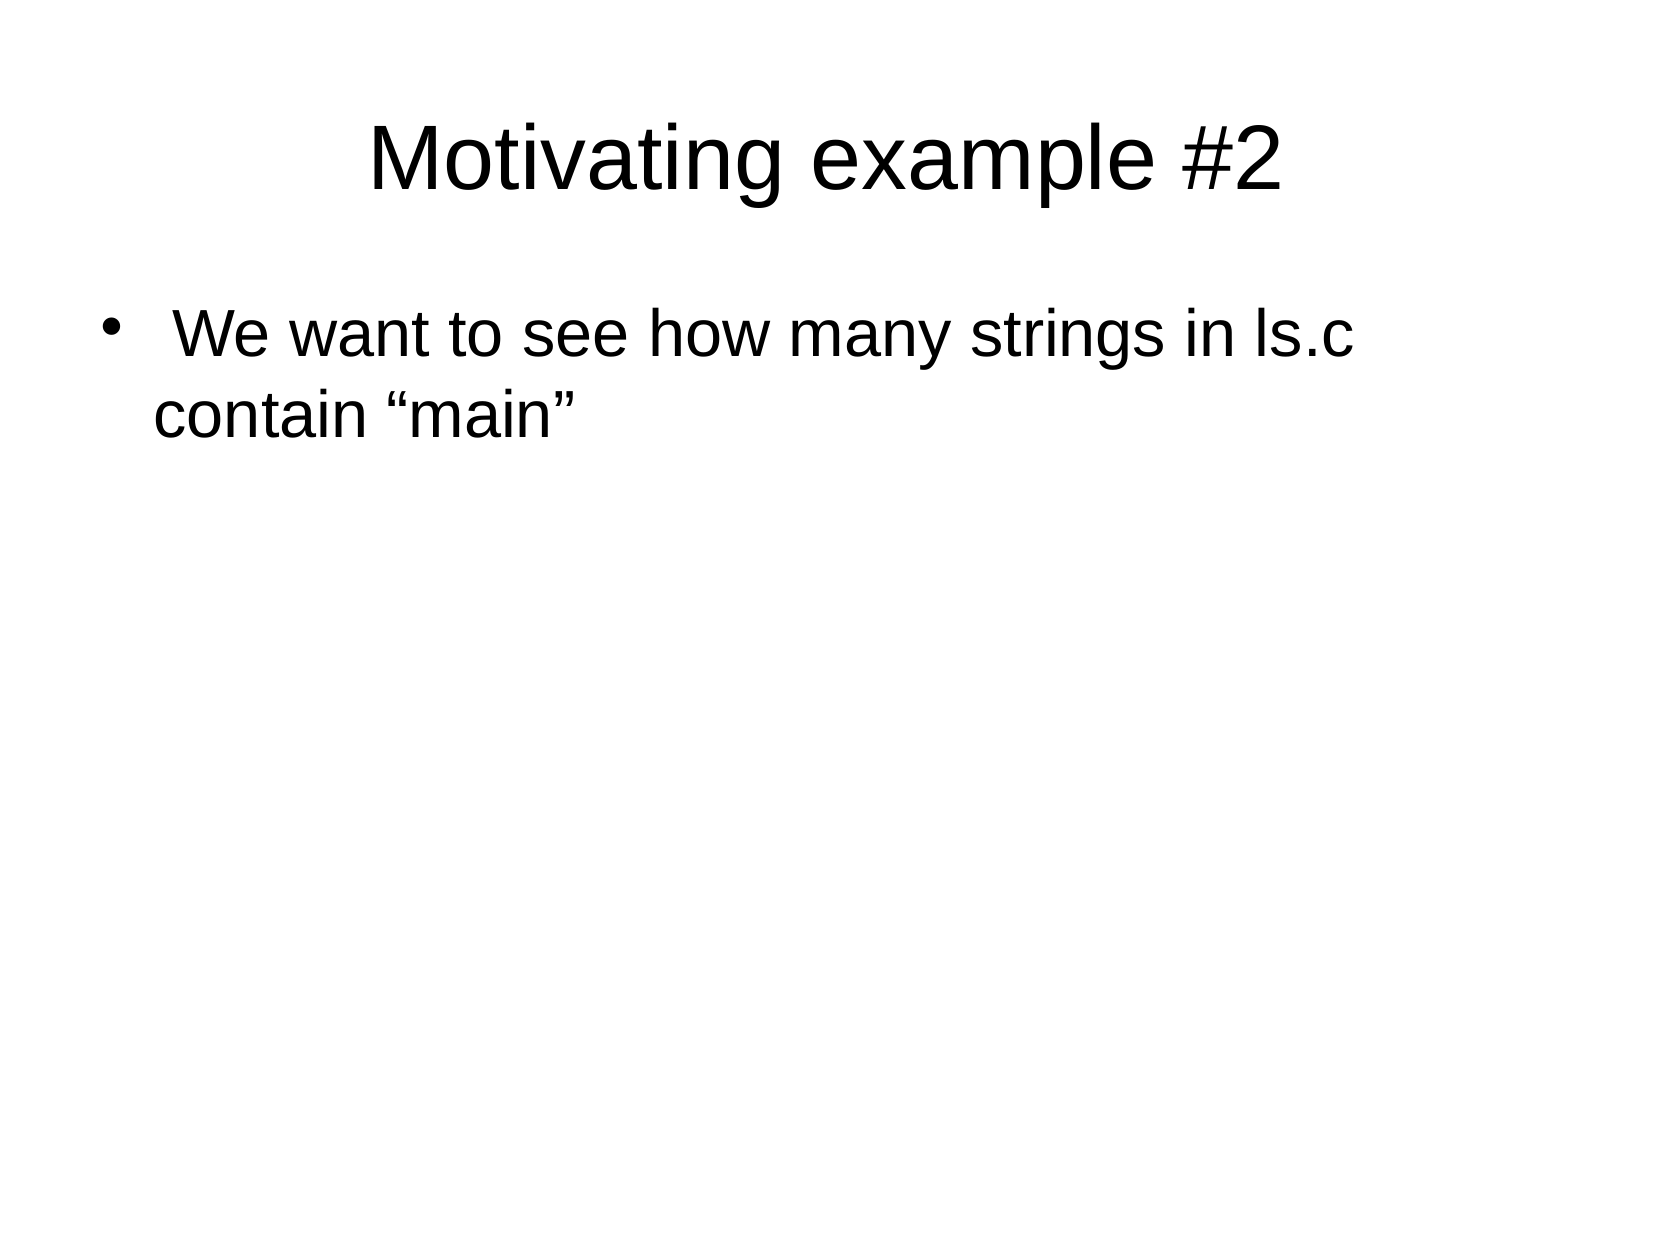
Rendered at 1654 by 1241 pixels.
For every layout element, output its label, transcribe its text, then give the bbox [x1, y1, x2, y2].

list We want to see how many strings in ls.c contain “main” [82, 290, 1571, 1010]
title Motivating example #2 [82, 49, 1571, 257]
